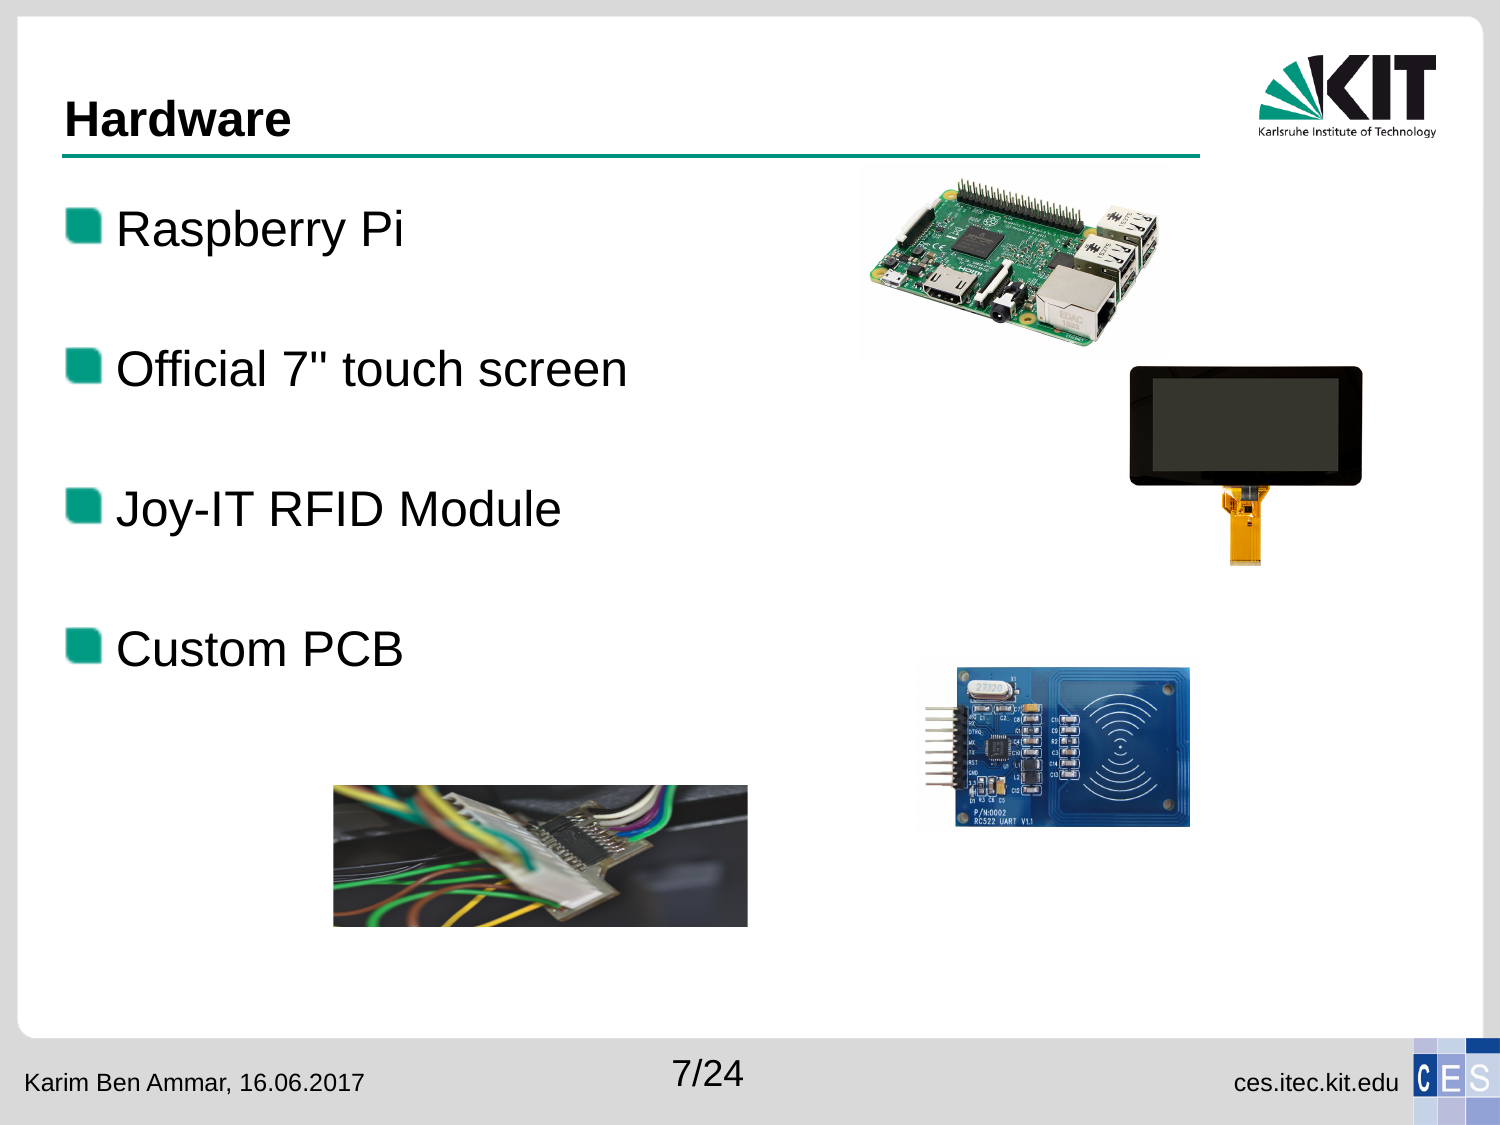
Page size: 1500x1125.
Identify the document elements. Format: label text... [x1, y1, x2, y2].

title Hardware [64, 54, 1198, 147]
list Raspberry Pi Official 7'' touch screen Joy-IT RFID Module Custom PCB [64, 196, 961, 1000]
text_box 7/24 [656, 1045, 775, 1117]
picture [0, 0, 1500, 1125]
